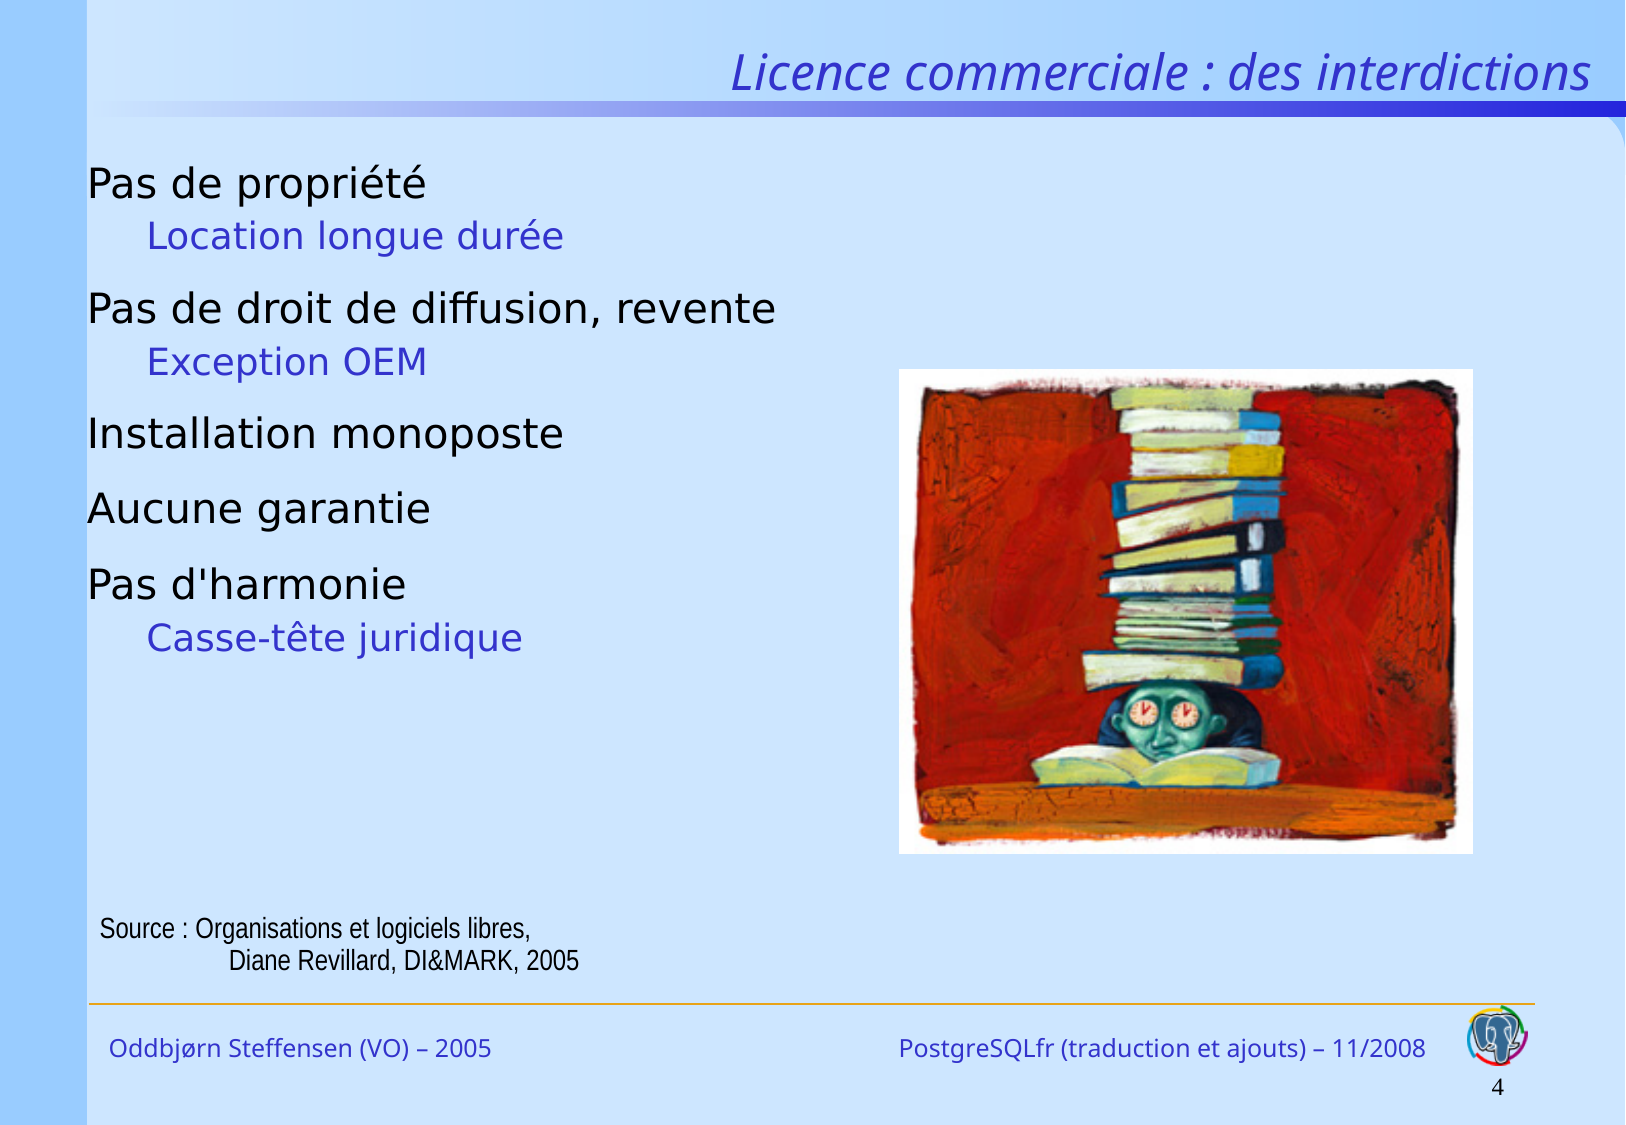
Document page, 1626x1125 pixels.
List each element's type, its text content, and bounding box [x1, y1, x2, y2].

text_box Source : Organisations et logiciels libres, Diane Revillard, DI&MARK, 2005 [99, 912, 732, 978]
title Licence commerciale : des interdictions [180, 0, 1593, 142]
picture [899, 369, 1473, 854]
list Pas de propriété Location longue durée Pas de droit de diffusion, revente Exception OEM Installation monoposte Aucune garantie Pas d'harmonie Casse-tête juridique [86, 159, 1520, 965]
picture [1467, 1005, 1528, 1066]
